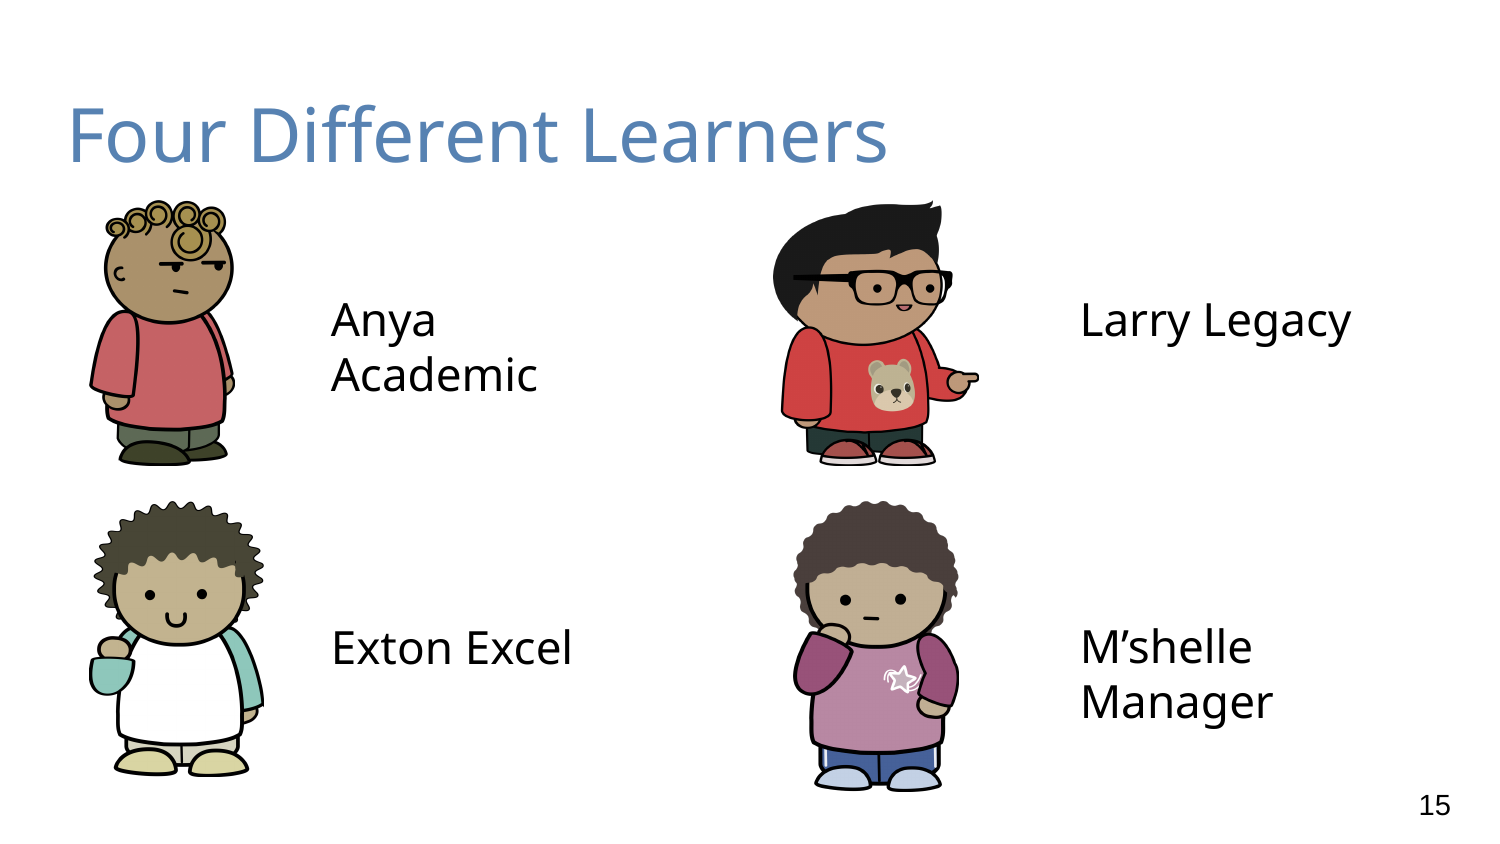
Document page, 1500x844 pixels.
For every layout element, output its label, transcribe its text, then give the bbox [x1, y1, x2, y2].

picture [793, 501, 959, 792]
picture [89, 200, 235, 466]
text_box M’shelle Manager [1064, 603, 1449, 744]
picture [773, 200, 979, 466]
text_box Exton Excel [315, 603, 652, 689]
picture [89, 501, 264, 777]
text_box Anya Academic [315, 275, 652, 416]
text_box Larry Legacy [1064, 275, 1401, 361]
title Four Different Learners [51, 72, 1449, 167]
